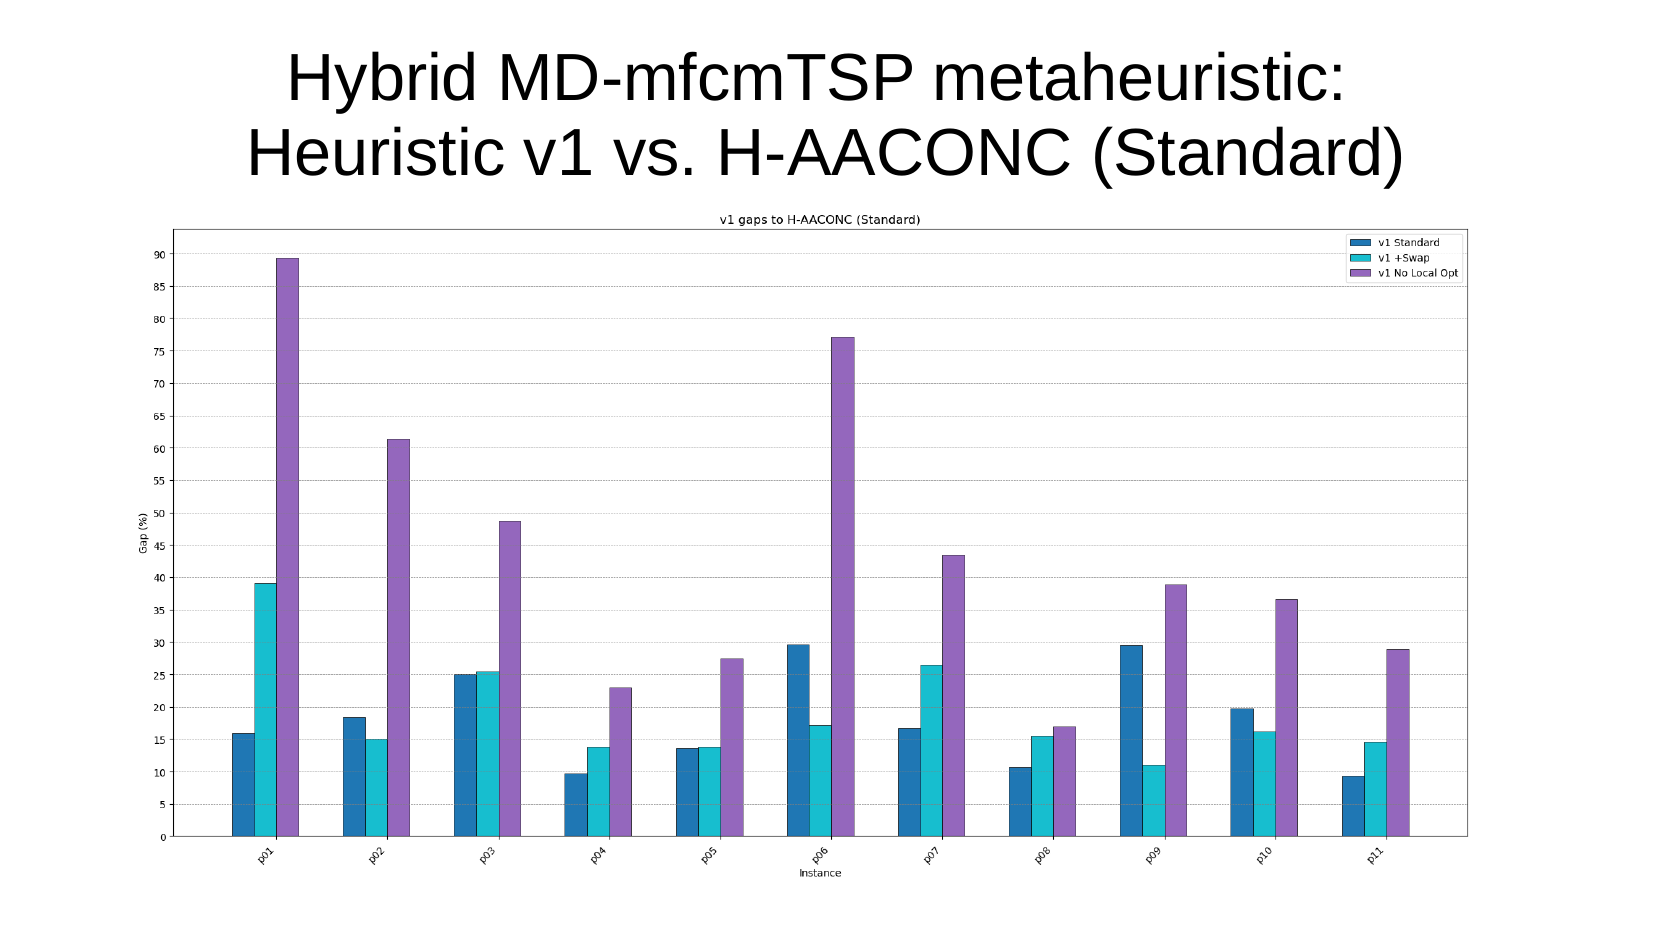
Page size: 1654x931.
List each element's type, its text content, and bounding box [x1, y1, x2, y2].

title Hybrid MD-mfcmTSP metaheuristic: Heuristic v1 vs. H-AACONC (Standard) [82, 37, 1571, 193]
picture [112, 198, 1481, 901]
